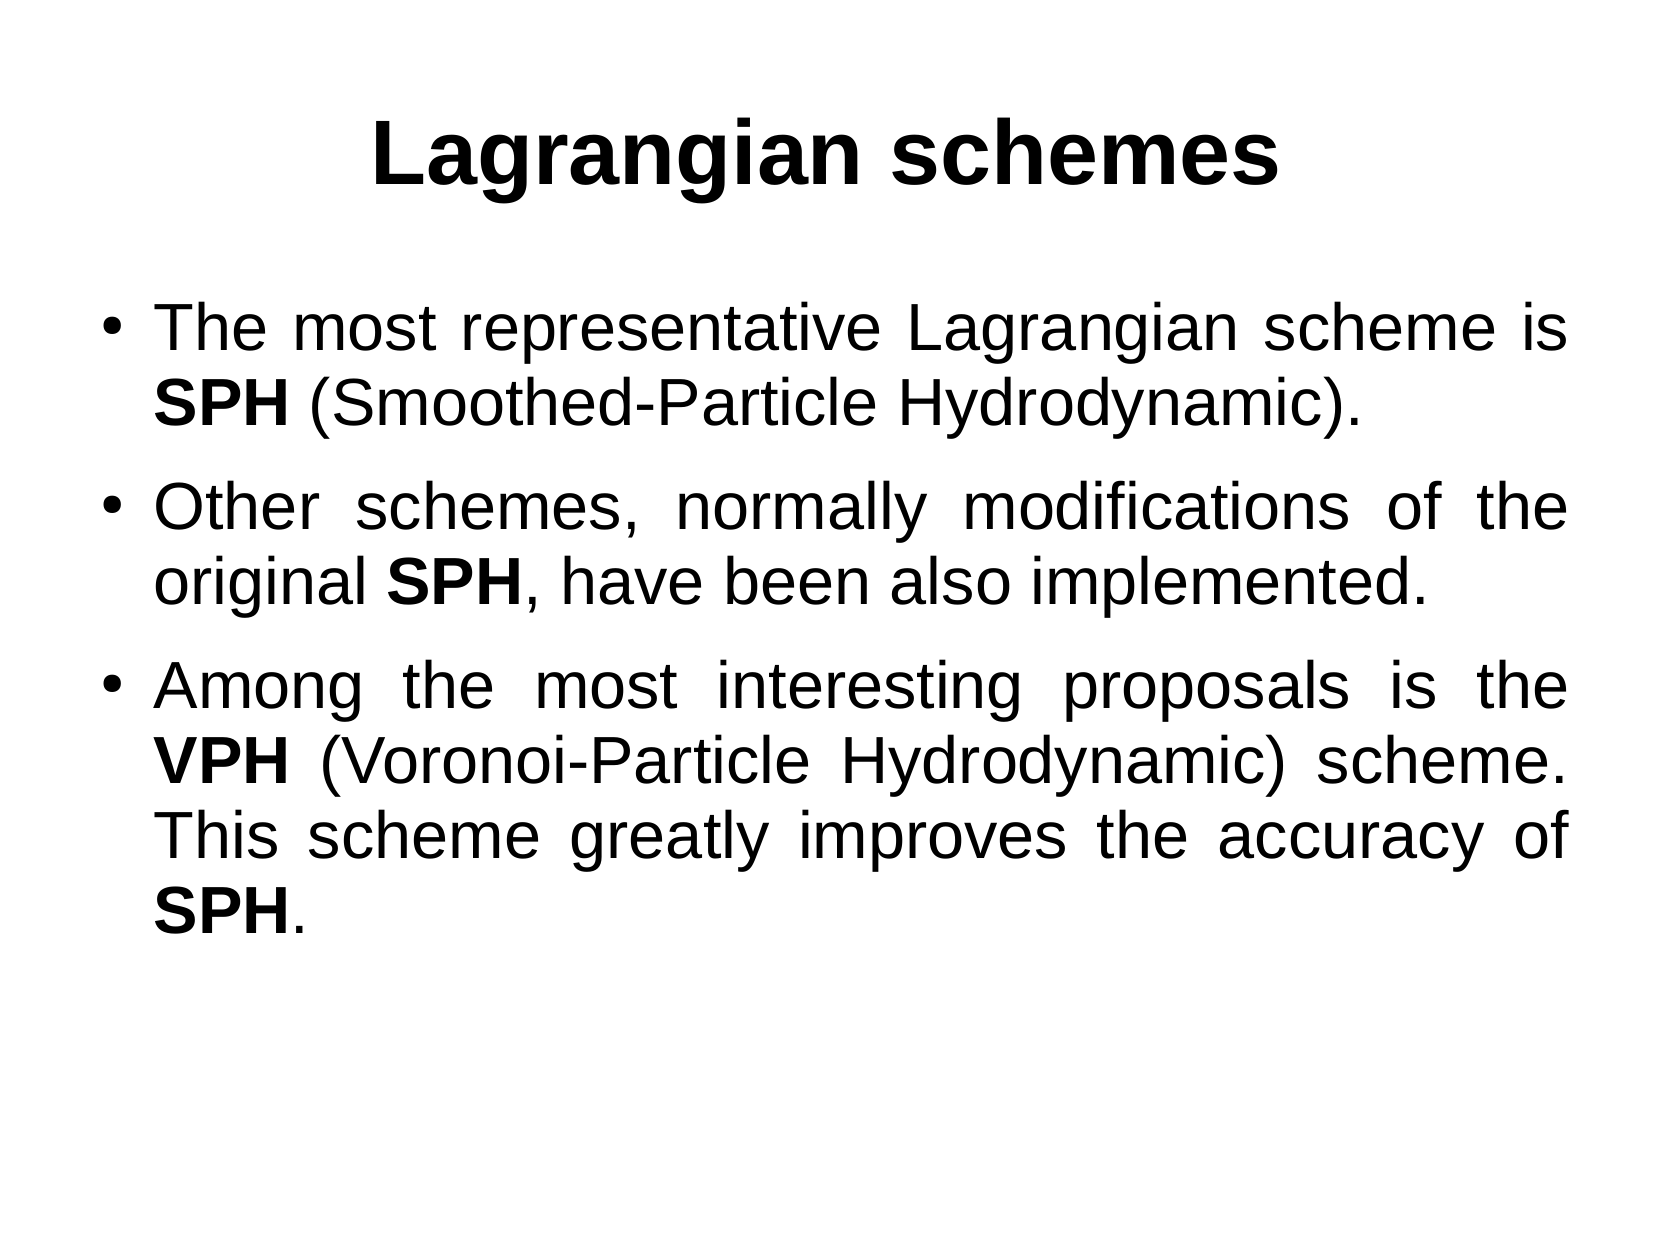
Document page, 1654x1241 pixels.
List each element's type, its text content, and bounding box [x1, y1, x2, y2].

list The most representative Lagrangian scheme is SPH (Smoothed-Particle Hydrodynamic). Other schemes, normally modifications of the original SPH, have been also implemented. Among the most interesting proposals is the VPH (Voronoi-Particle Hydrodynamic) scheme. This scheme greatly improves the accuracy of SPH. [82, 290, 1571, 1010]
title Lagrangian schemes [82, 49, 1571, 257]
